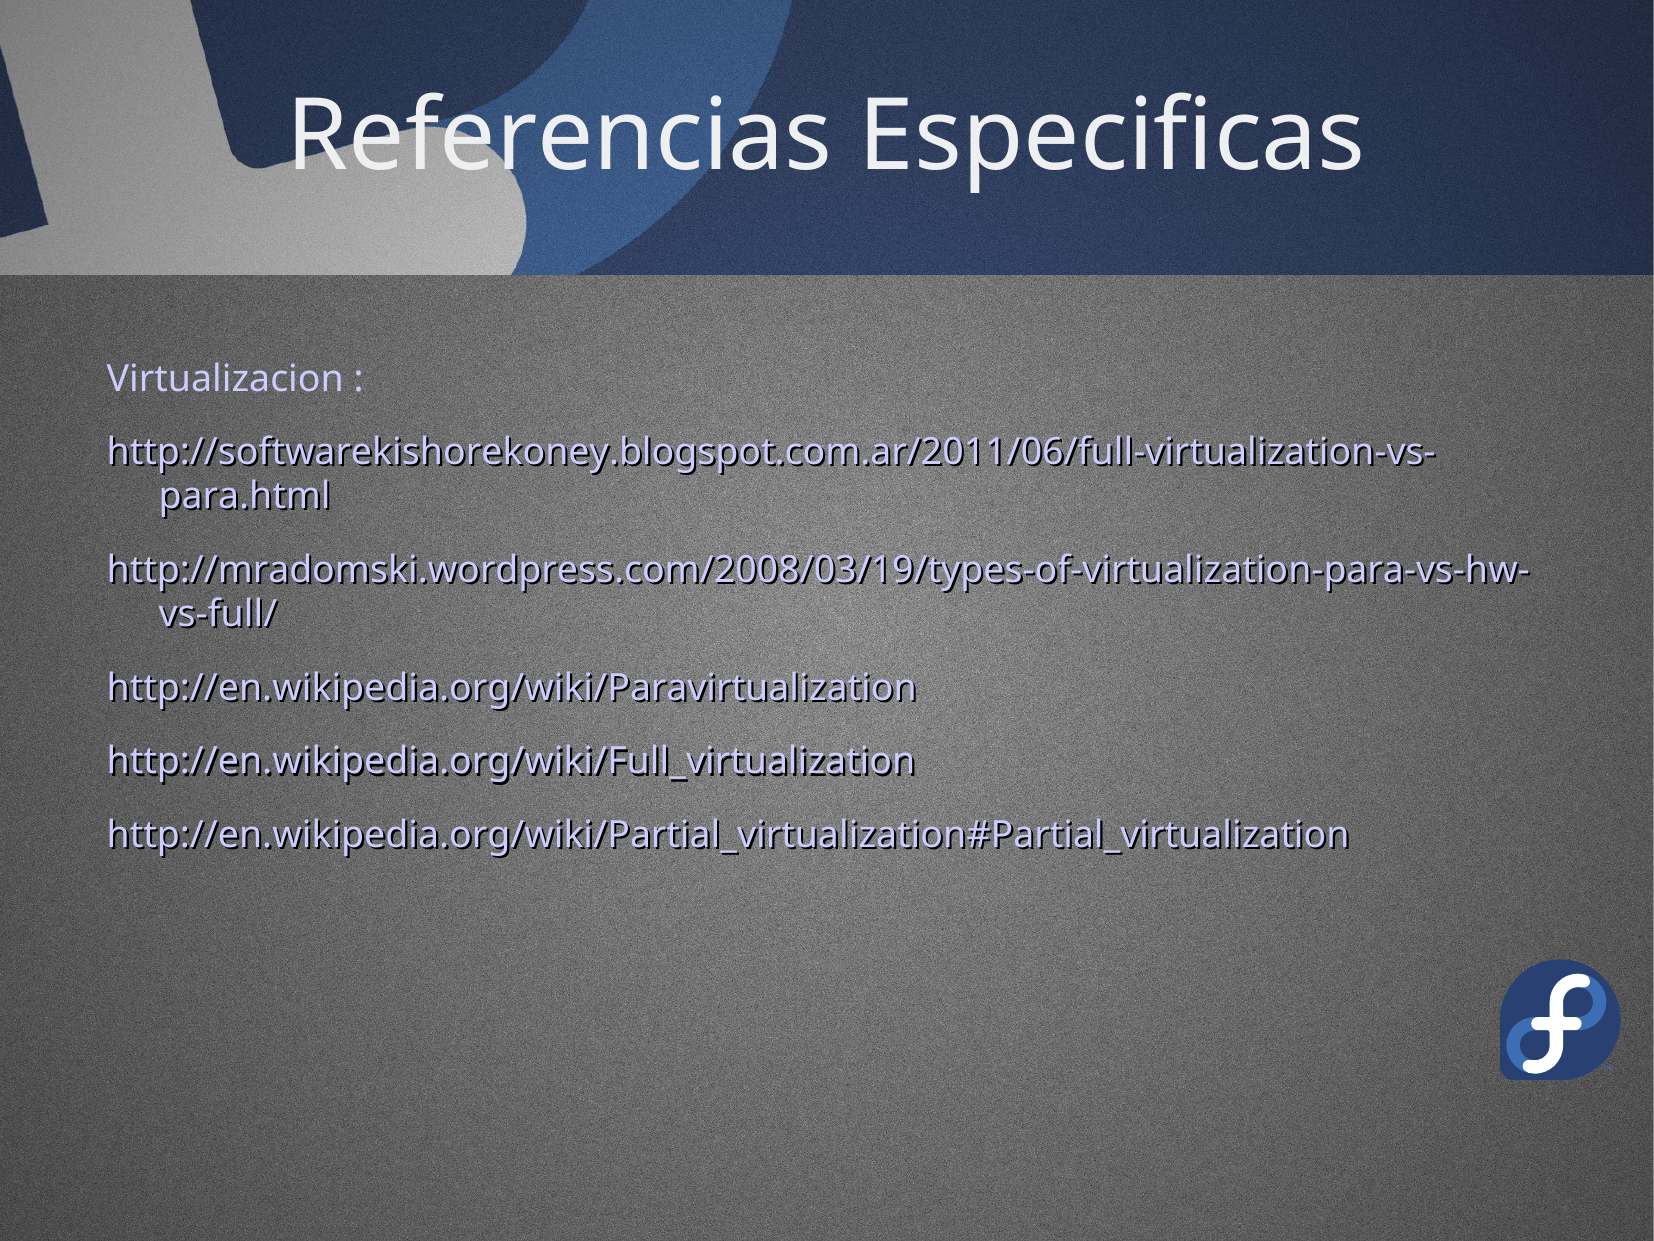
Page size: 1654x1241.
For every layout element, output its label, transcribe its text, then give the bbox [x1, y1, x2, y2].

text_box Referencias Especificas [88, 29, 1565, 237]
picture [0, 0, 1654, 1241]
text_box Virtualizacion : http://softwarekishorekoney.blogspot.com.ar/2011/06/full-virtualization-vs-para.html http://mradomski.wordpress.com/2008/03/19/types-of-virtualization-para-vs-hw-vs-full/ http://en.wikipedia.org/wiki/Paravirtualization http://en.wikipedia.org/wiki/Full_virtualization http://en.wikipedia.org/wiki/Partial_virtualization#Partial_virtualization [88, 354, 1565, 1064]
